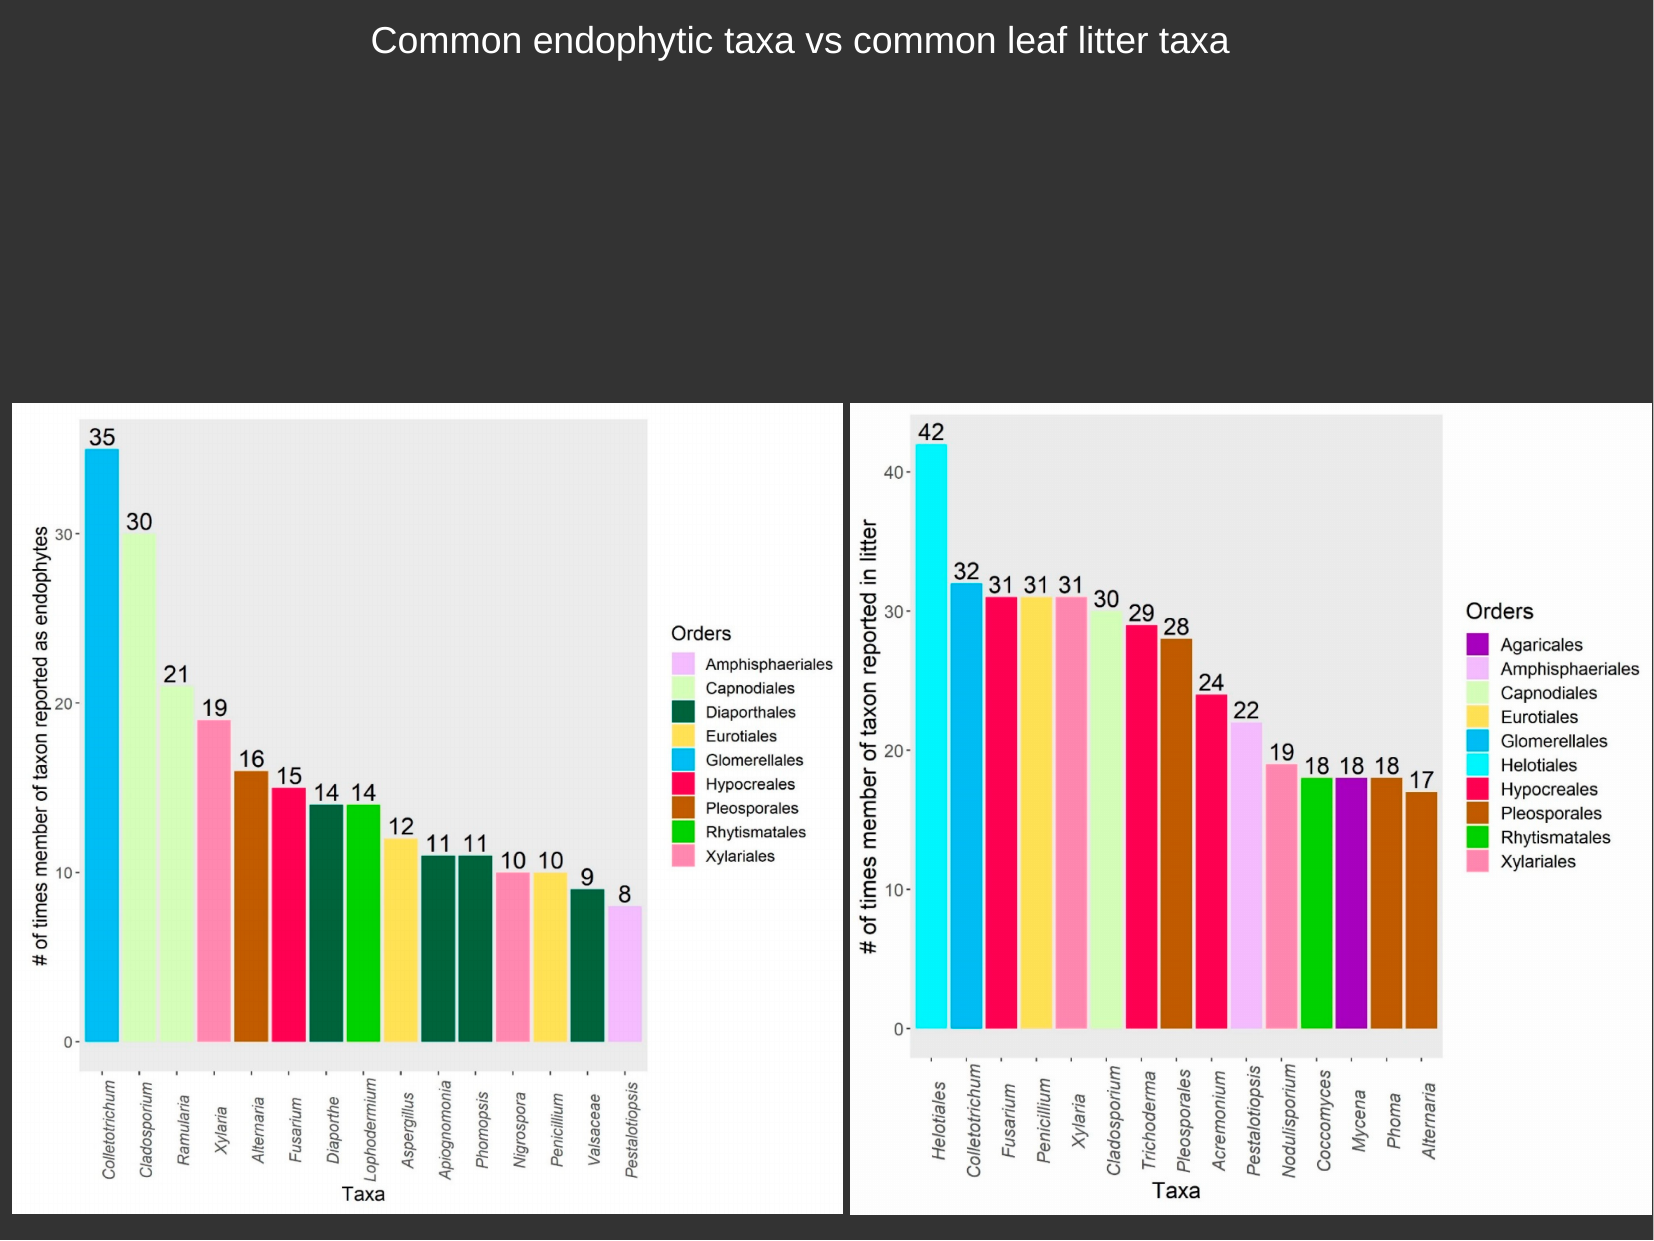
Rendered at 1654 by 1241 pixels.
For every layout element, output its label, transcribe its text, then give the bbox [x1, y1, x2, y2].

picture [850, 403, 1652, 1215]
text_box Common endophytic taxa vs common leaf litter taxa [355, 11, 1522, 111]
picture [12, 403, 843, 1214]
